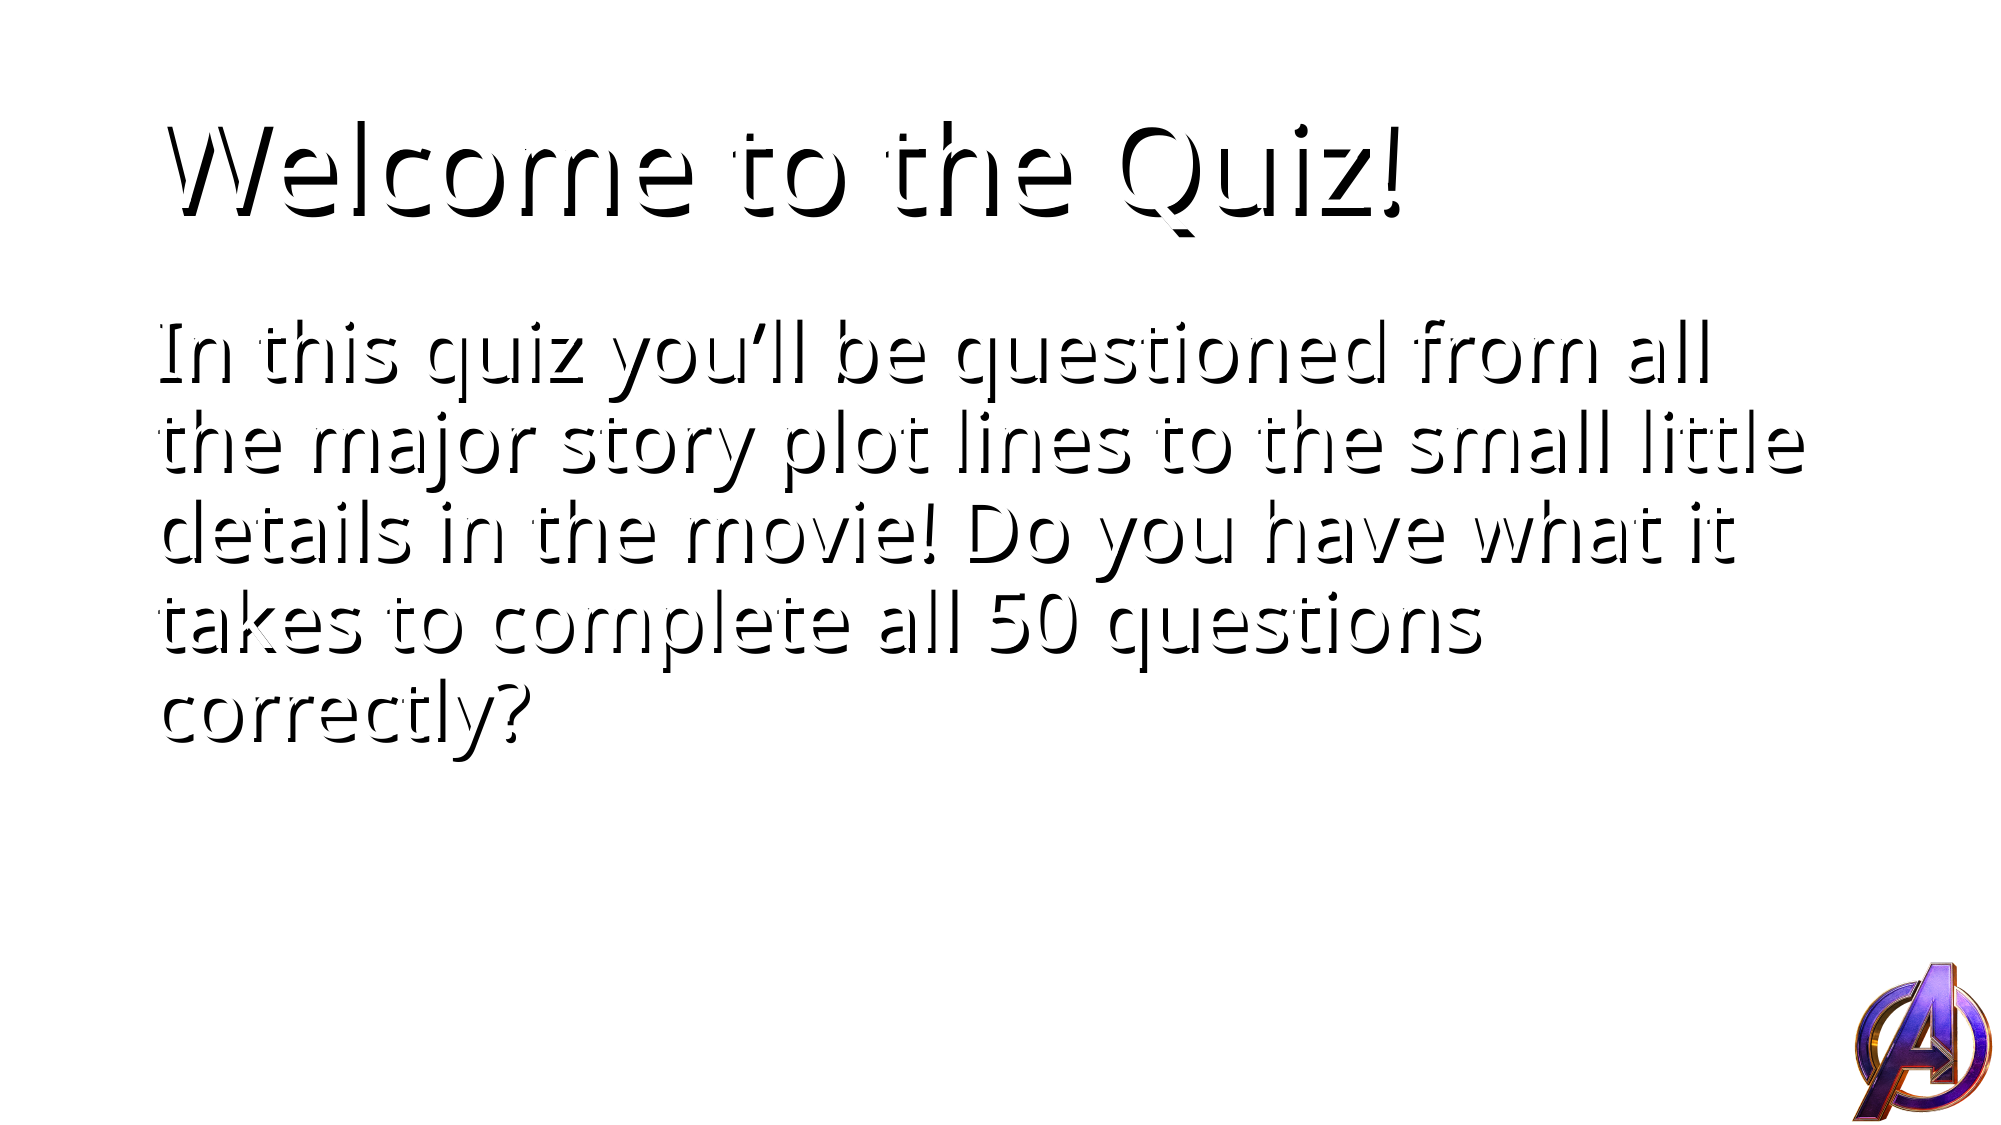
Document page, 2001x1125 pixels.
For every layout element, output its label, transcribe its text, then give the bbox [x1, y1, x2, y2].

title Welcome to the Quiz! [137, 59, 1863, 278]
picture [1846, 959, 2000, 1125]
list In this quiz you’ll be questioned from all the major story plot lines to the small little details in the movie! Do you have what it takes to complete all 50 questions correctly? [137, 299, 1863, 1014]
